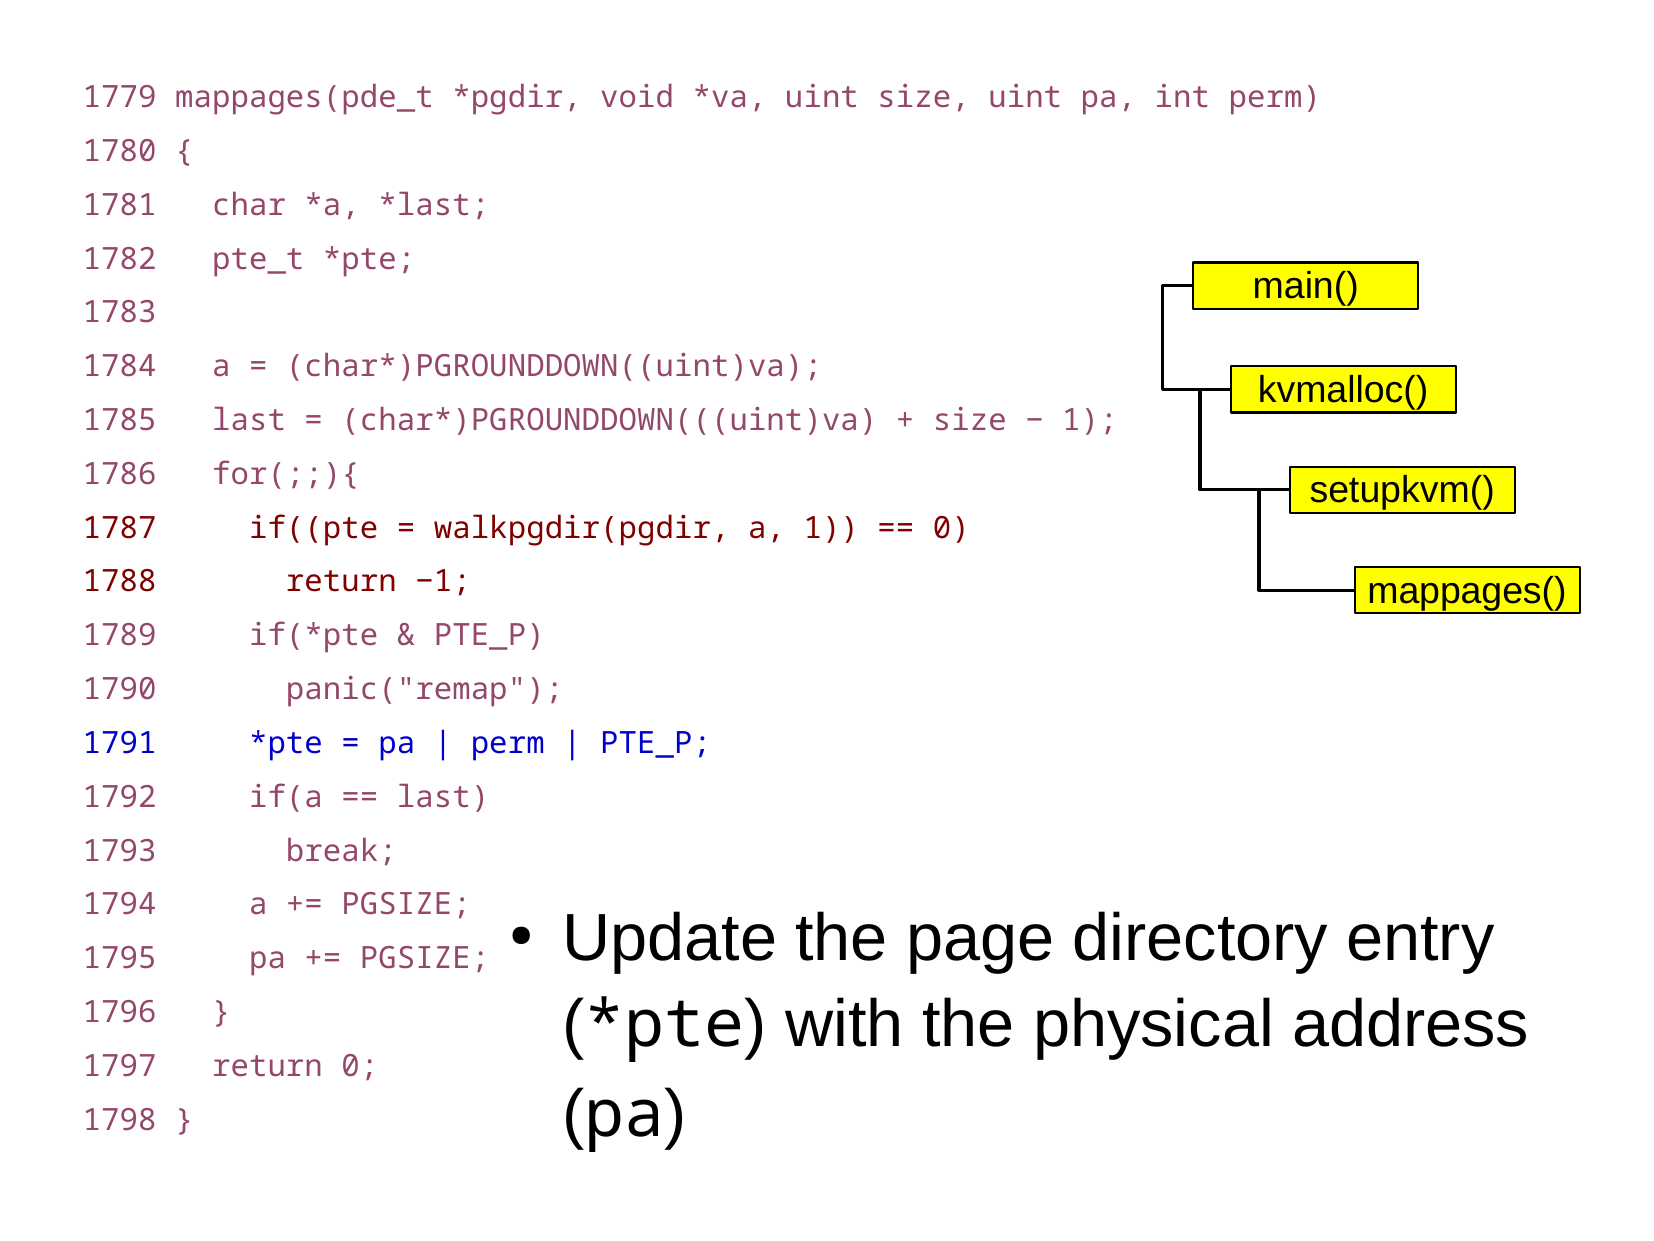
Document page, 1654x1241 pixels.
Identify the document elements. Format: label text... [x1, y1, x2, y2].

text_box main() [1193, 262, 1419, 309]
list 1779 mappages(pde_t *pgdir, void *va, uint size, uint pa, int perm) 1780 { 1781 char *a, *last; 1782 pte_t *pte; 1783 1784 a = (char*)PGROUNDDOWN((uint)va); 1785 last = (char*)PGROUNDDOWN(((uint)va) + size − 1); 1786 for(;;){ 1787 if((pte = walkpgdir(pgdir, a, 1)) == 0) 1788 return −1; 1789 if(*pte & PTE_P) 1790 panic("remap"); 1791 *pte = pa | perm | PTE_P; 1792 if(a == last) 1793 break; 1794 a += PGSIZE; 1795 pa += PGSIZE; 1796 } 1797 return 0; 1798 } [82, 75, 1571, 1163]
text_box mappages() [1354, 567, 1580, 614]
text_box setupkvm() [1289, 466, 1515, 513]
list Update the page directory entry (*pte) with the physical address (pa) [491, 899, 1613, 1163]
text_box kvmalloc() [1230, 366, 1456, 413]
